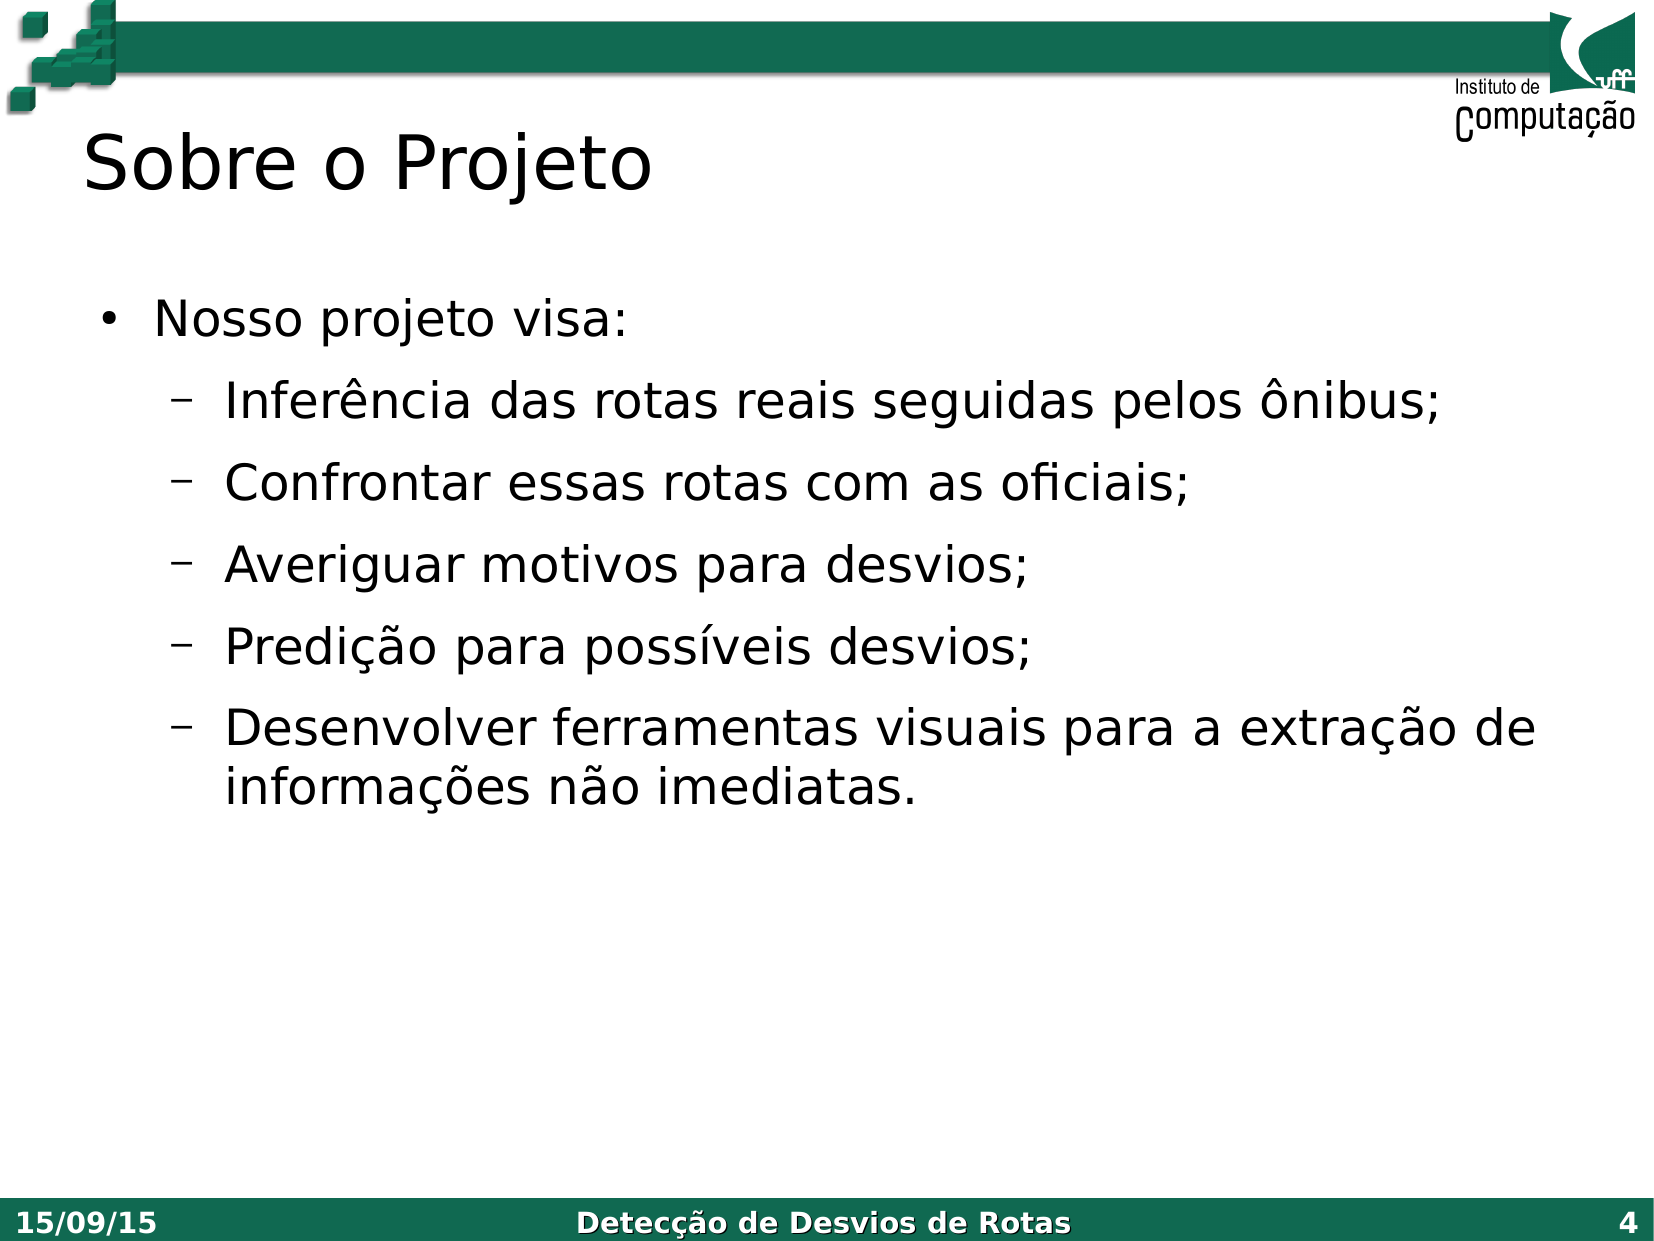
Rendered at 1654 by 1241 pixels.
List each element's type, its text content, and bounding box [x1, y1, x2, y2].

picture [0, 0, 1654, 166]
list Nosso projeto visa: Inferência das rotas reais seguidas pelos ônibus; Confrontar essas rotas com as oficiais; Averiguar motivos para desvios; Predição para possíveis desvios; Desenvolver ferramentas visuais para a extração de informações não imediatas. [82, 290, 1571, 1010]
title Sobre o Projeto [82, 70, 1571, 257]
picture [0, 1198, 1654, 1241]
